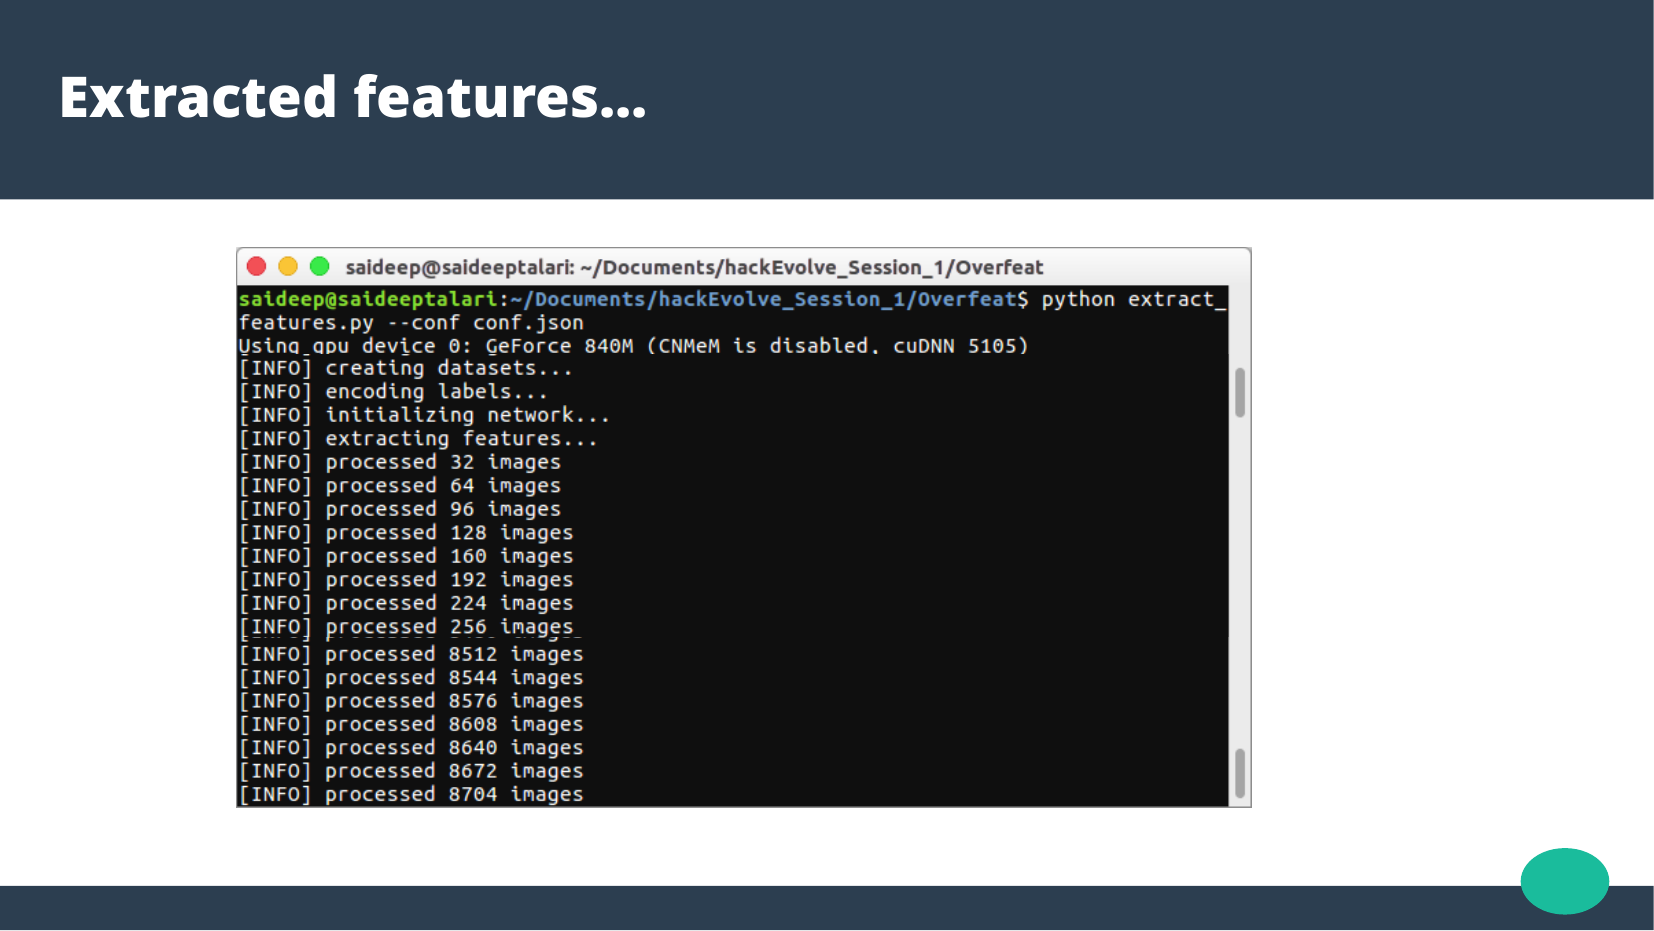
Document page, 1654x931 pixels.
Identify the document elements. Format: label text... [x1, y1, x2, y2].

title Extracted features... [59, 37, 1595, 155]
picture [236, 247, 1252, 808]
